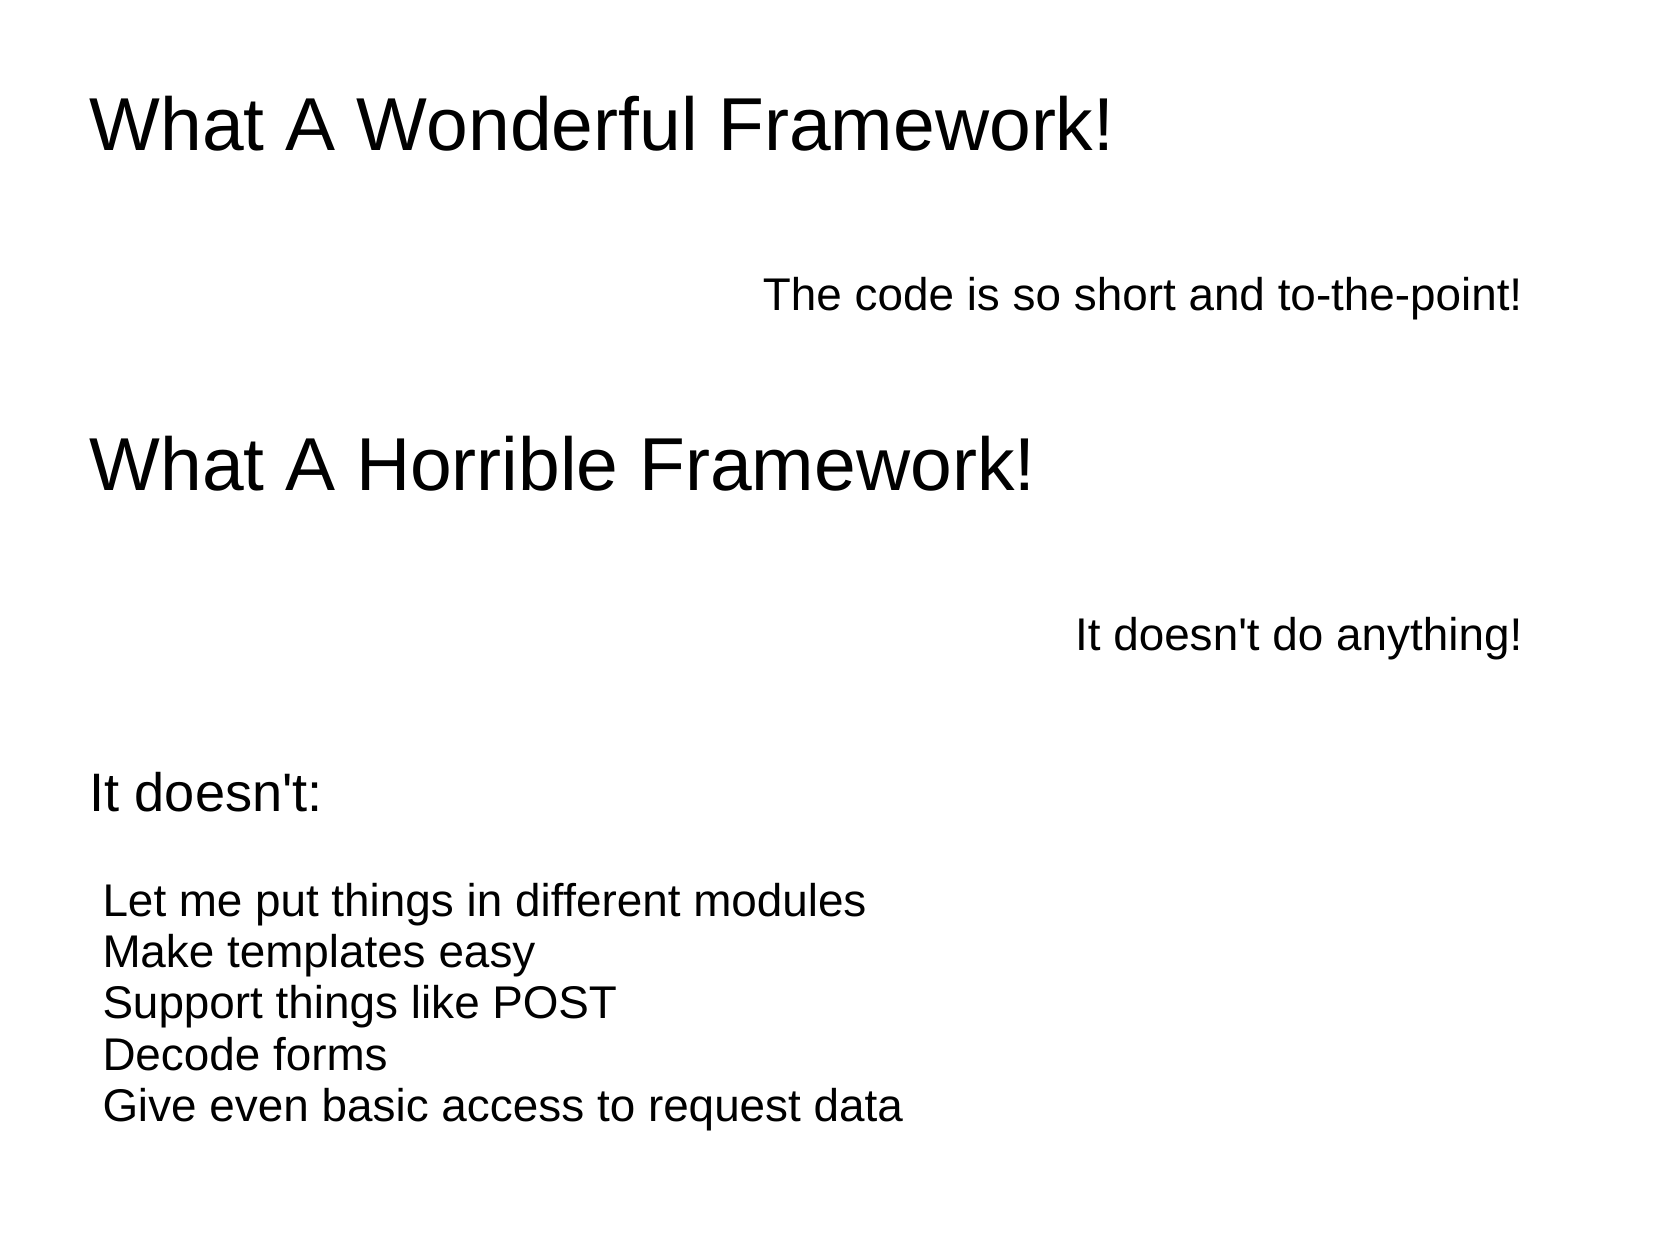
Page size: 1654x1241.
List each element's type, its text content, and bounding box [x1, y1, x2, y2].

text_box What A Wonderful Framework! The code is so short and to-the-point! What A Horrible Framework! It doesn't do anything! It doesn't: Let me put things in different modules Make templates easy Support things like POST Decode forms Give even basic access to request data [75, 75, 1538, 1139]
